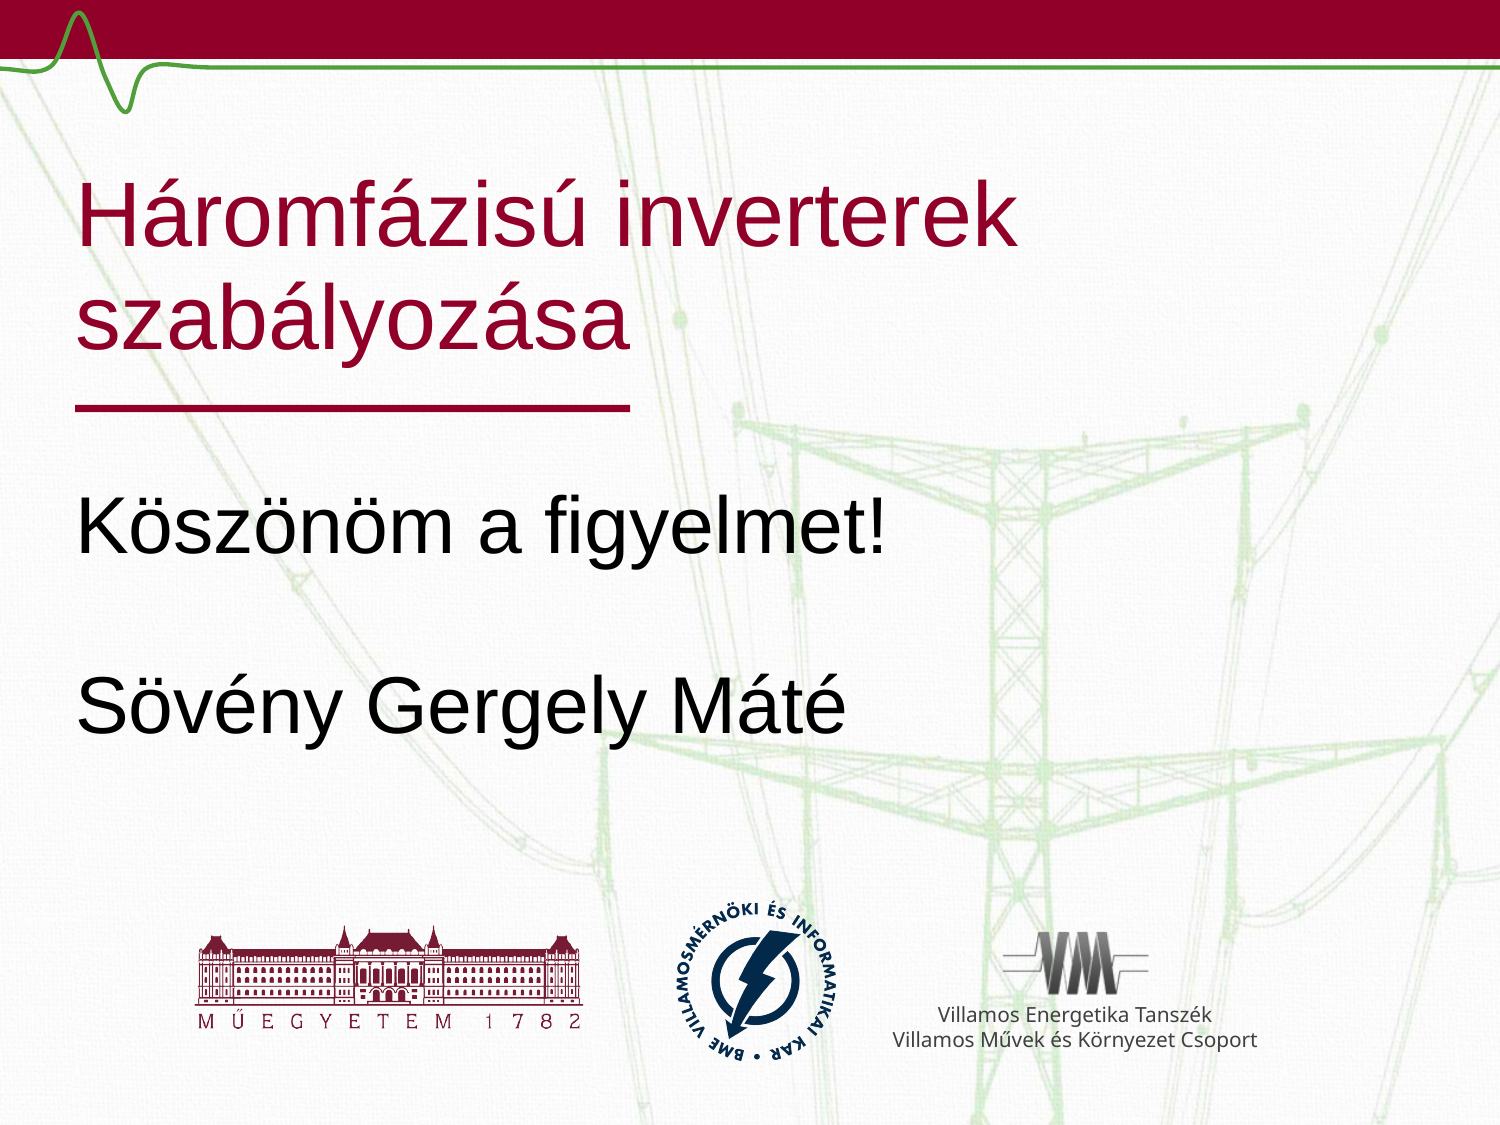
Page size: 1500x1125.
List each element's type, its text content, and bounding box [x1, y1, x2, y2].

subtitle Köszönöm a figyelmet! Sövény Gergely Máté [75, 361, 1425, 960]
picture [0, 59, 53, 69]
picture [0, 59, 1500, 1125]
picture [102, 59, 1500, 109]
title Háromfázisú inverterek szabályozása [75, 163, 1425, 361]
text_box [75, 404, 631, 413]
text_box Villamos Energetika Tanszék Villamos Művek és Környezet Csoport [836, 924, 1412, 1060]
